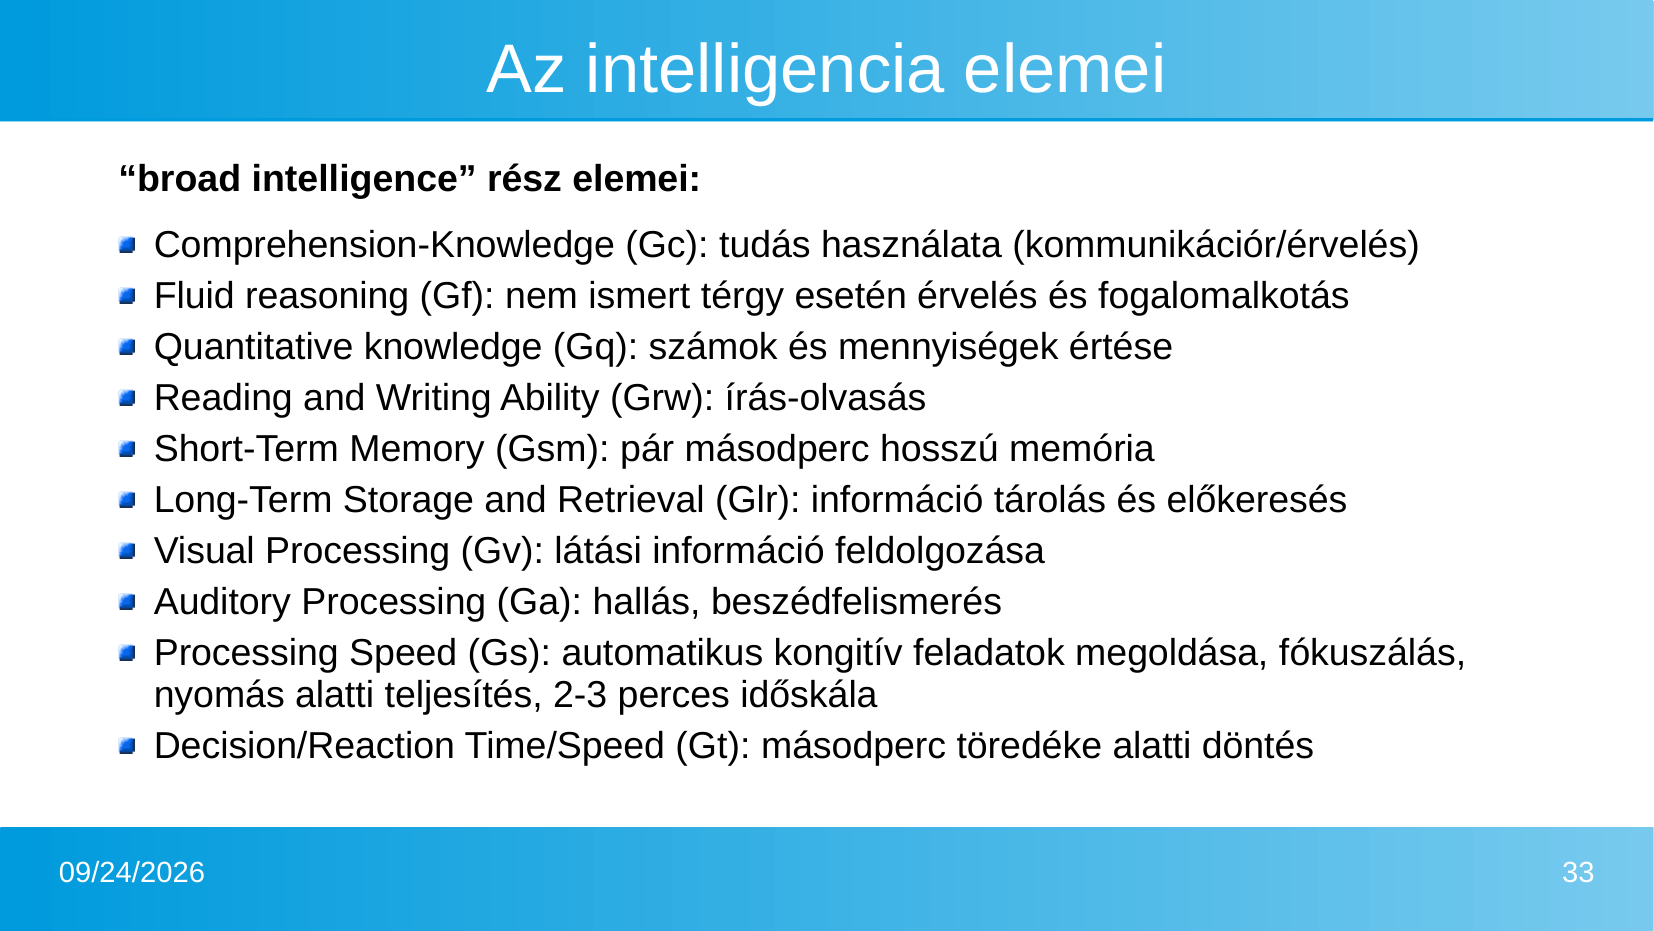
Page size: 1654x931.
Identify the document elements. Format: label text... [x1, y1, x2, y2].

title Az intelligencia elemei [59, 29, 1595, 108]
text_box “broad intelligence” rész elemei: Comprehension-Knowledge (Gc): tudás használata (kommunikációr/érvelés) Fluid reasoning (Gf): nem ismert térgy esetén érvelés és fogalomalkotás Quantitative knowledge (Gq): számok és mennyiségek értése Reading and Writing Ability (Grw): írás-olvasás Short-Term Memory (Gsm): pár másodperc hosszú memória Long-Term Storage and Retrieval (Glr): információ tárolás és előkeresés Visual Processing (Gv): látási információ feldolgozása Auditory Processing (Ga): hallás, beszédfelismerés Processing Speed (Gs): automatikus kongitív feladatok megoldása, fókuszálás, nyomás alatti teljesítés, 2-3 perces időskála Decision/Reaction Time/Speed (Gt): másodperc töredéke alatti döntés [103, 150, 1600, 774]
